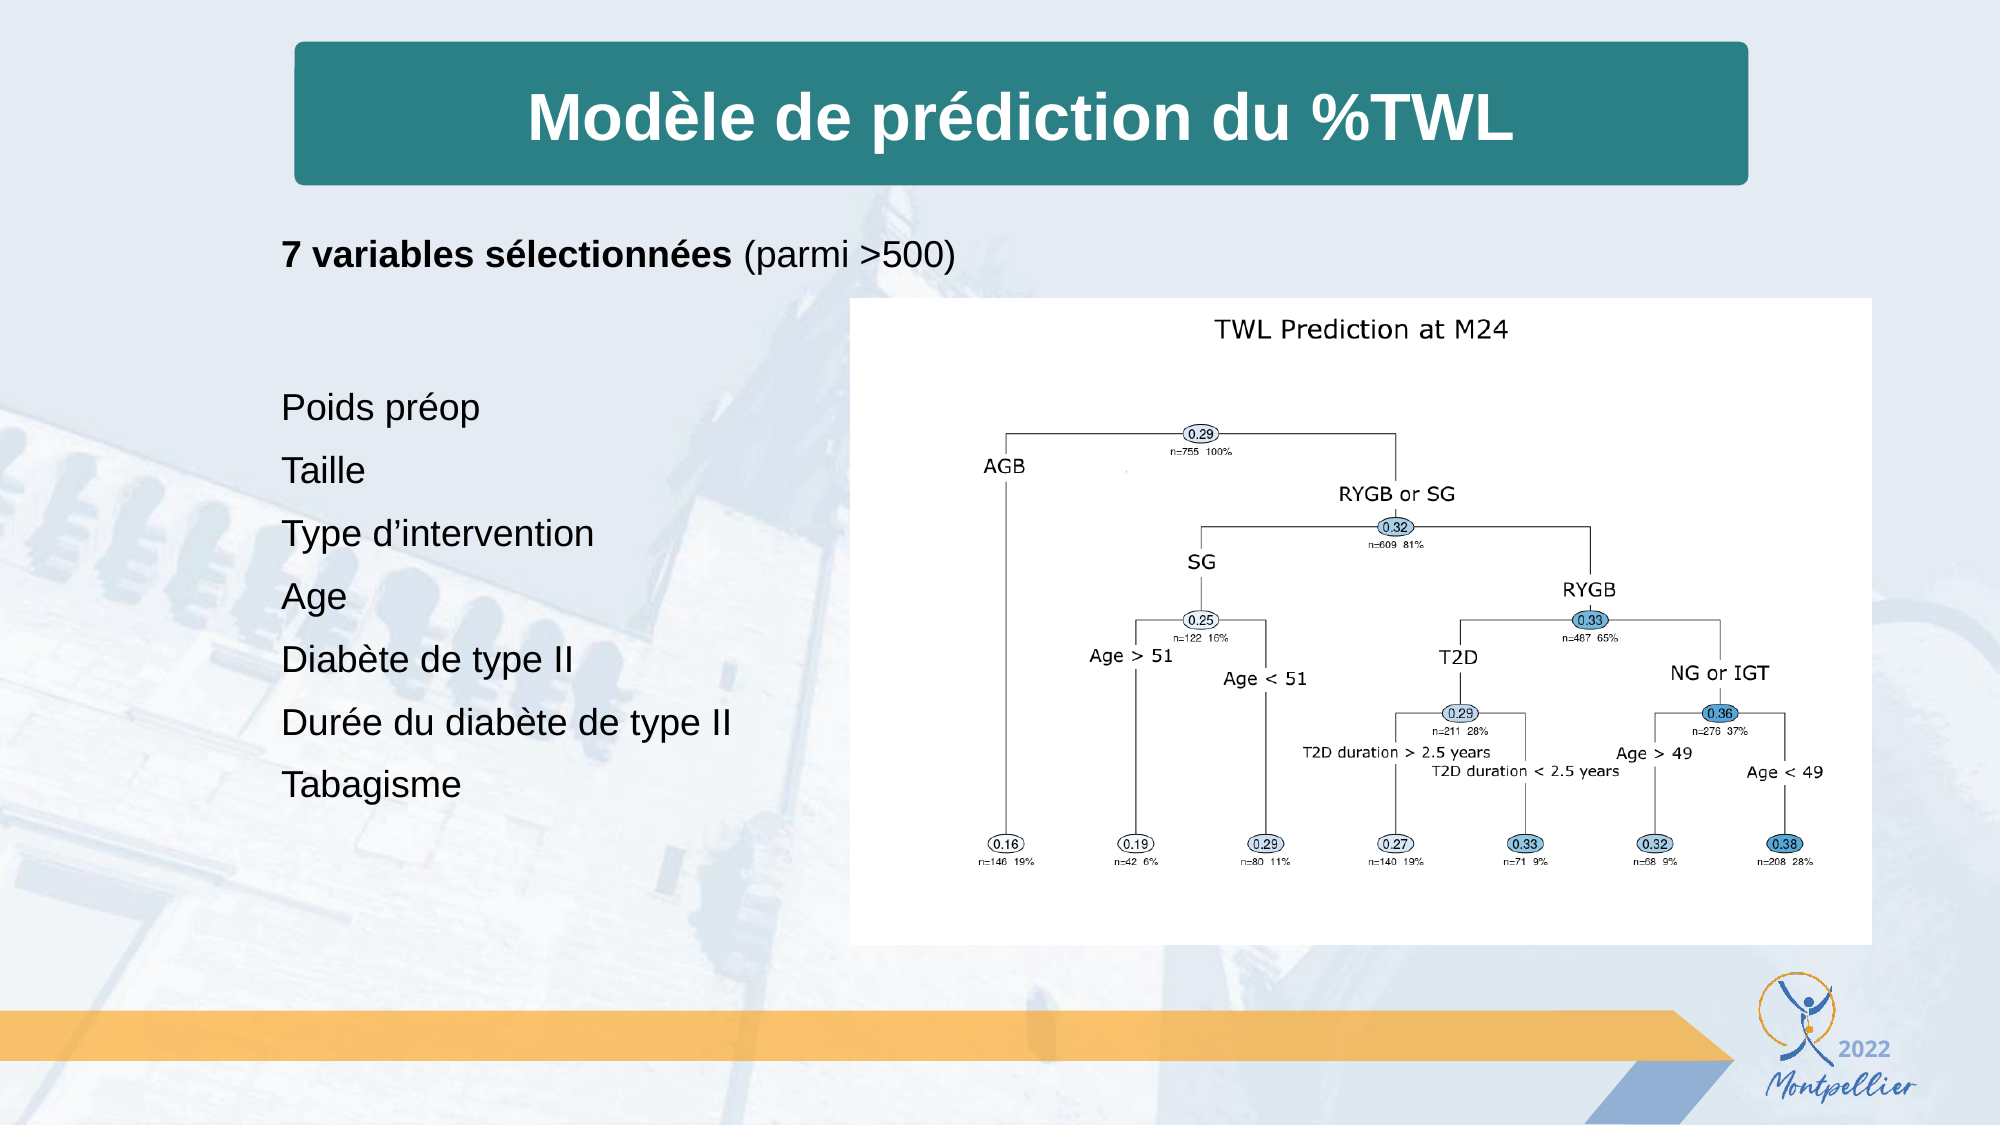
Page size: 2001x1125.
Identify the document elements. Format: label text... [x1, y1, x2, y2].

text_box 7 variables sélectionnées (parmi >500) Poids préop Taille Type d’intervention Age Diabète de type II Durée du diabète de type II Tabagisme [273, 222, 964, 1083]
text_box Modèle de prédiction du %TWL [294, 41, 1749, 186]
picture [0, 1061, 1636, 1125]
picture [0, 0, 2000, 1125]
